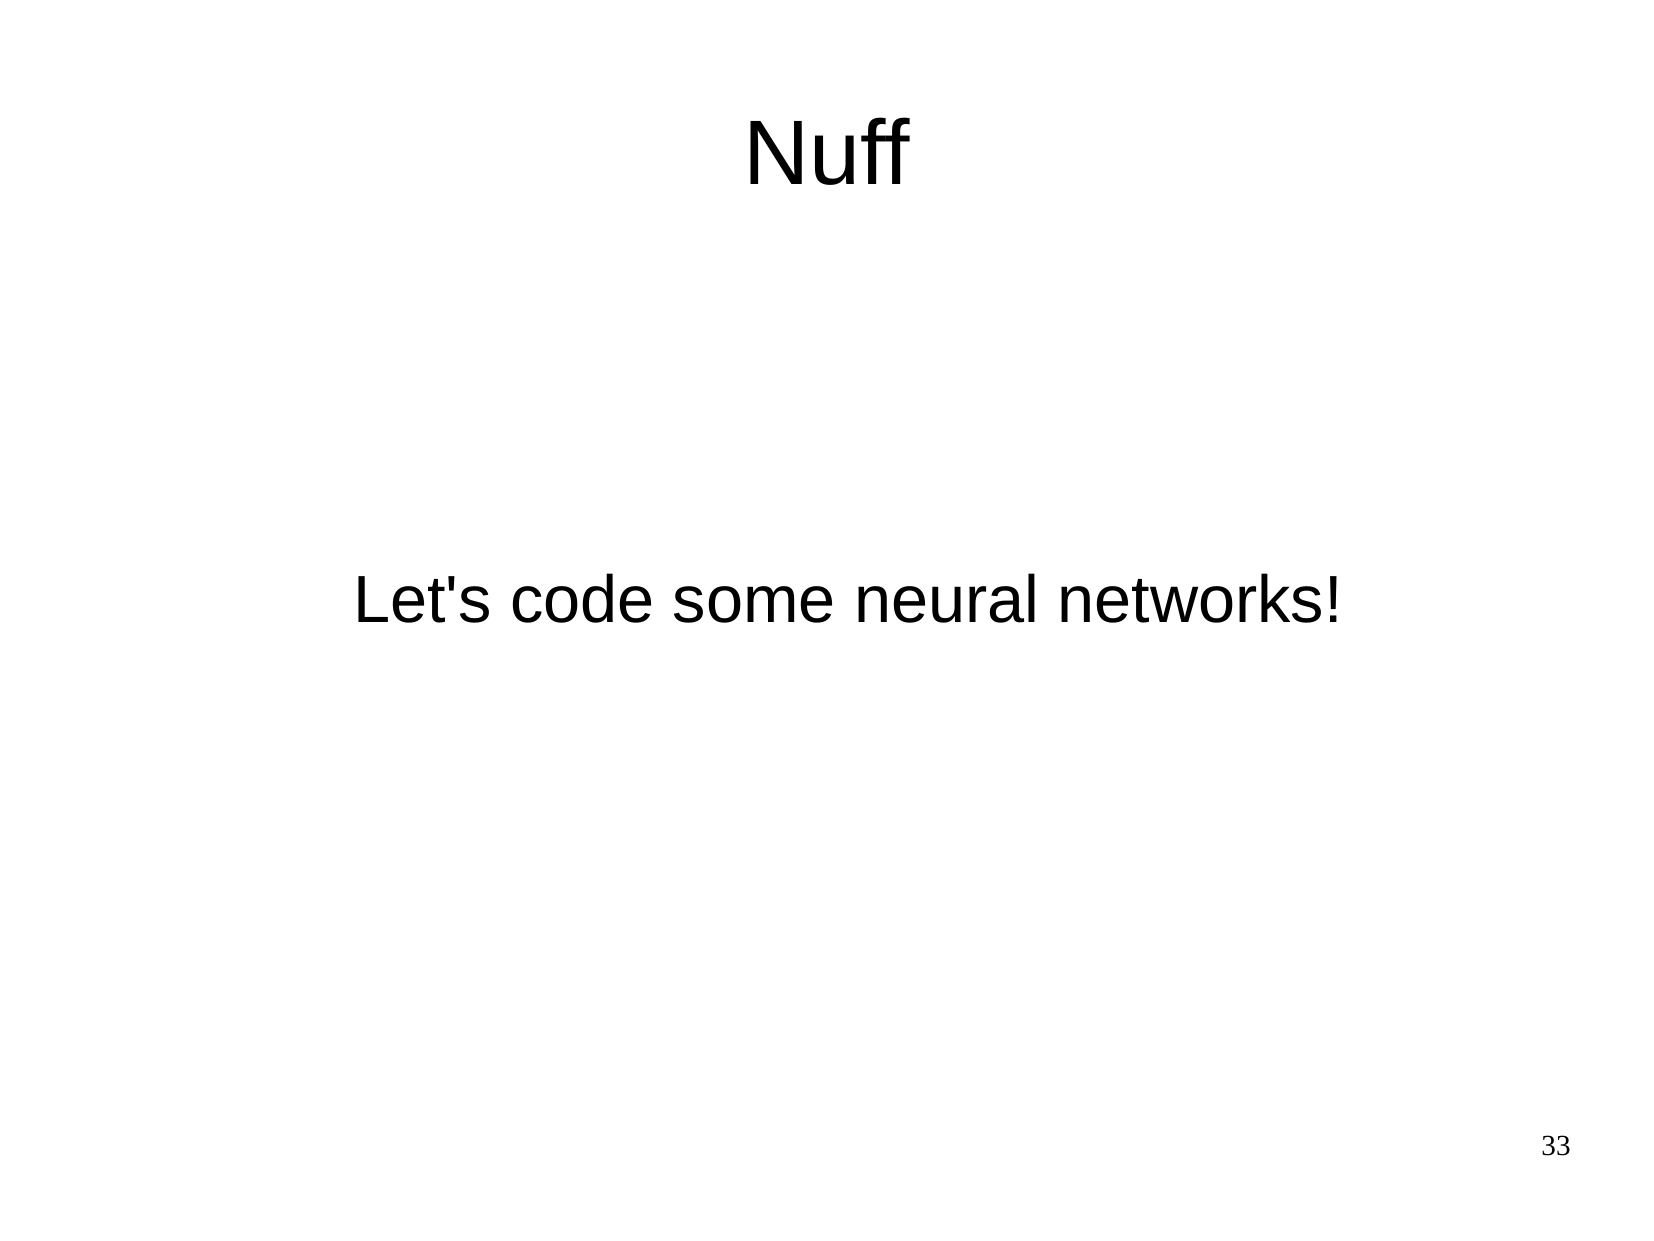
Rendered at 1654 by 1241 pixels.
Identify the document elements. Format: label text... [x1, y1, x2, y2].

title Nuff [82, 49, 1571, 257]
text_box Let's code some neural networks! [15, 555, 1647, 944]
